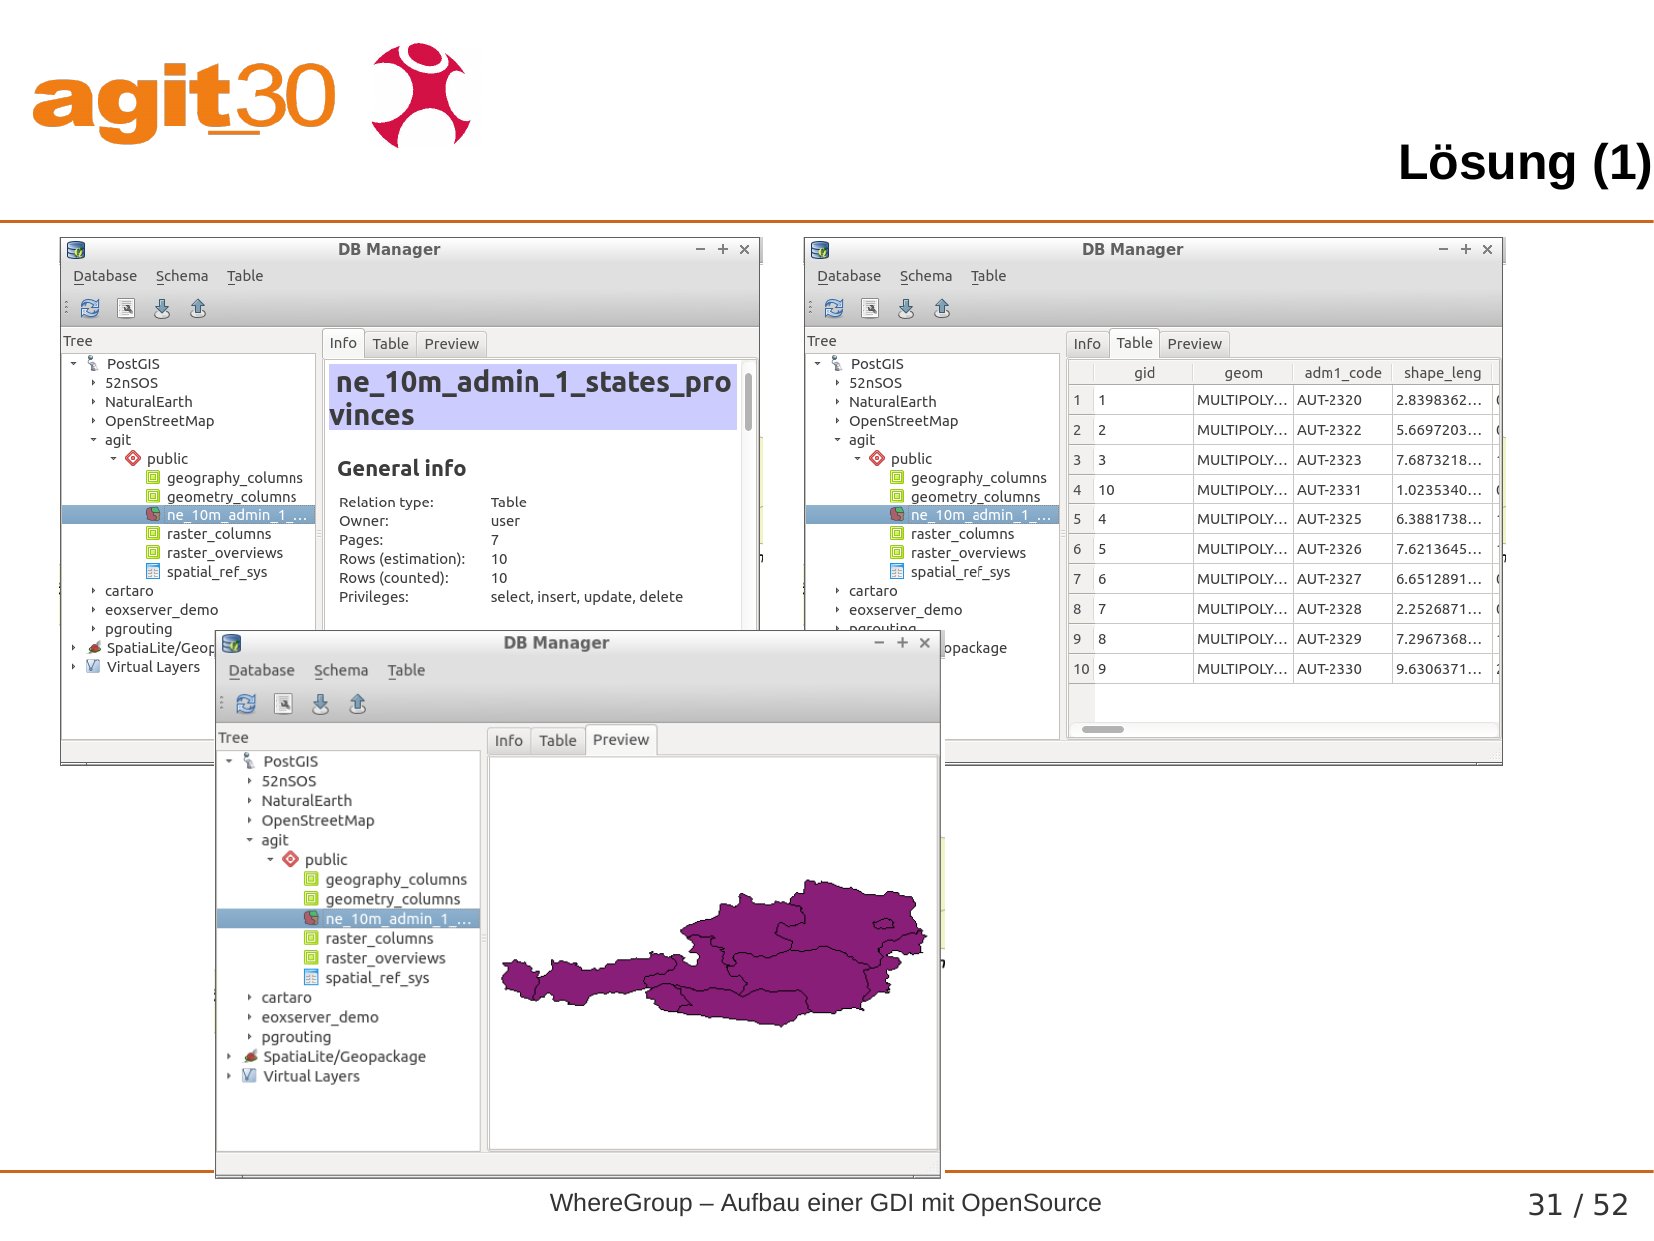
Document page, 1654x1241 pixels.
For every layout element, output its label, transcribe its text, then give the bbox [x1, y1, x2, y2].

picture [29, 58, 340, 148]
picture [59, 237, 1506, 1182]
title Lösung (1) [265, 118, 1654, 207]
